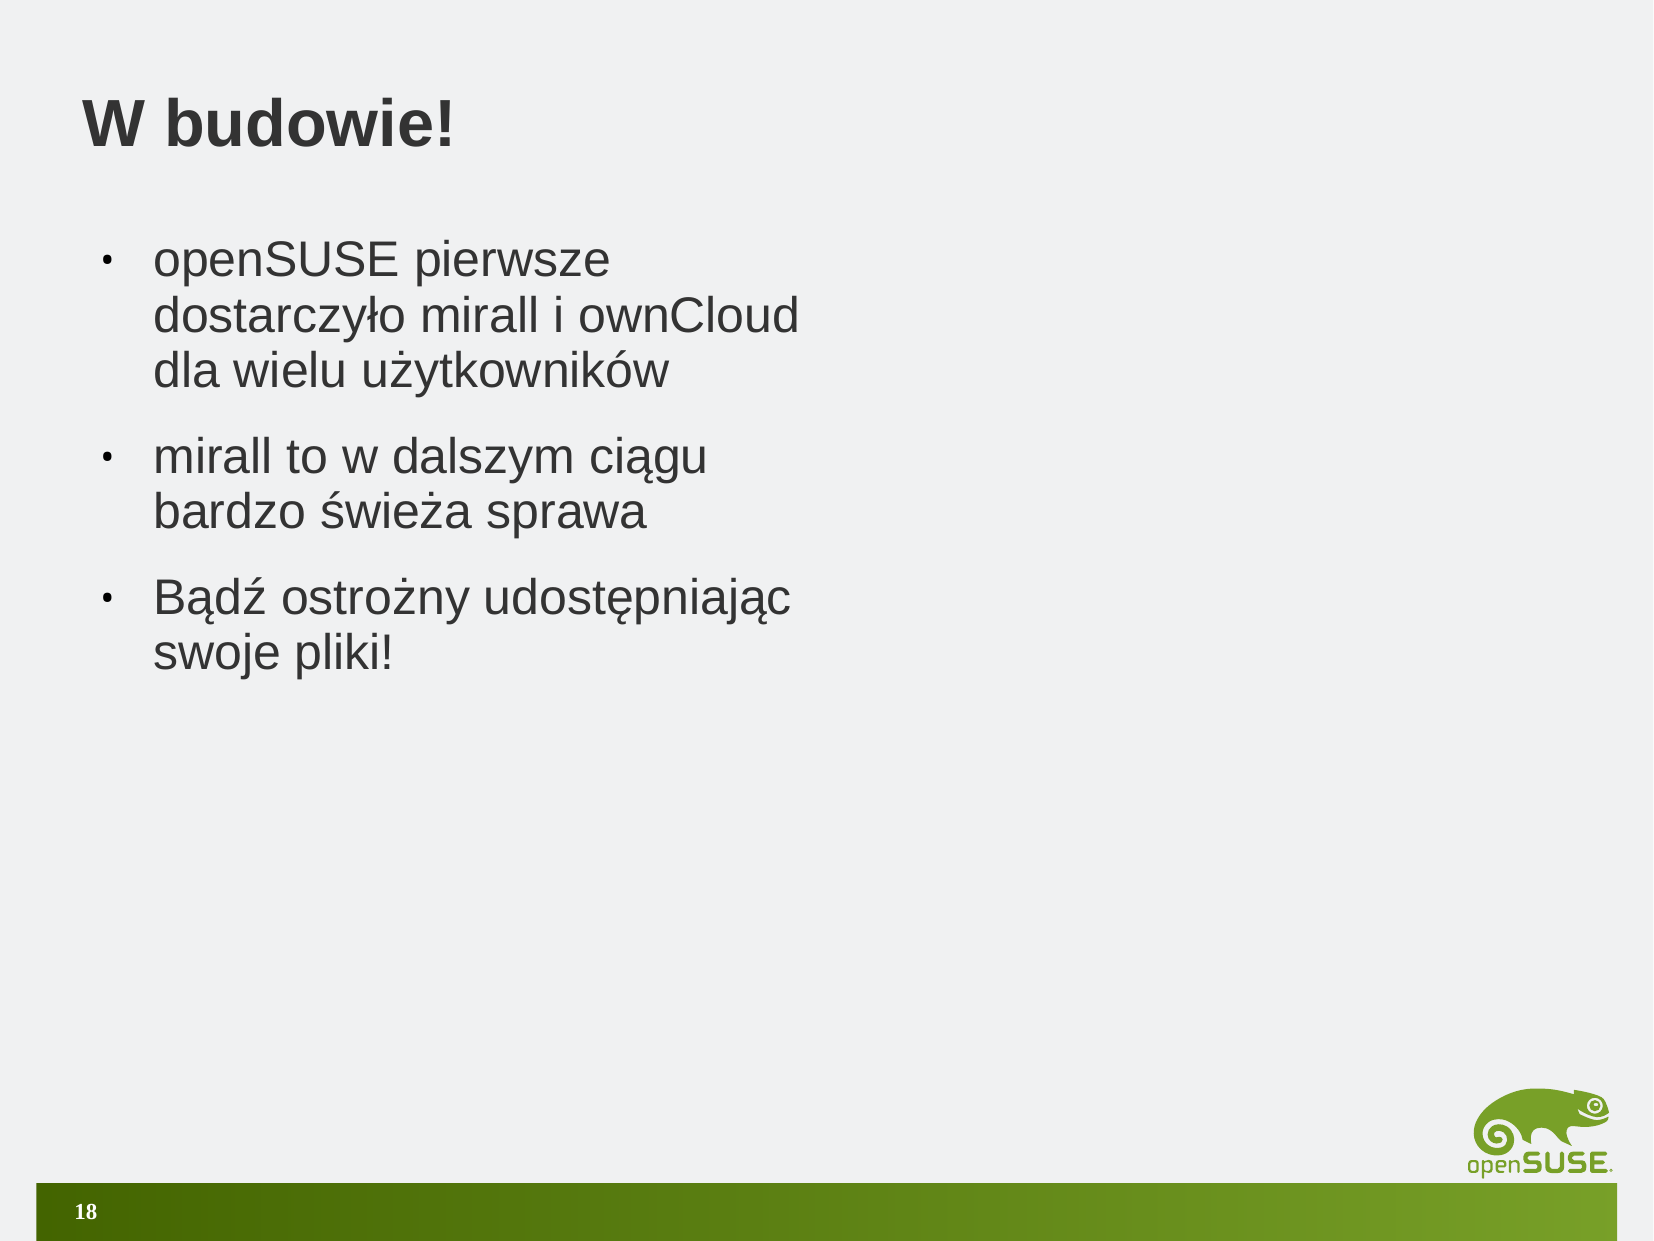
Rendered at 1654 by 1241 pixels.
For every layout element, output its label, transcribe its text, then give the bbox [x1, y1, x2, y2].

title W budowie! [82, 49, 1571, 198]
list openSUSE pierwsze dostarczyło mirall i ownCloud dla wielu użytkowników mirall to w dalszym ciągu bardzo świeża sprawa Bądź ostrożny udostępniając swoje pliki! [82, 231, 809, 1050]
picture [0, 0, 1654, 1241]
